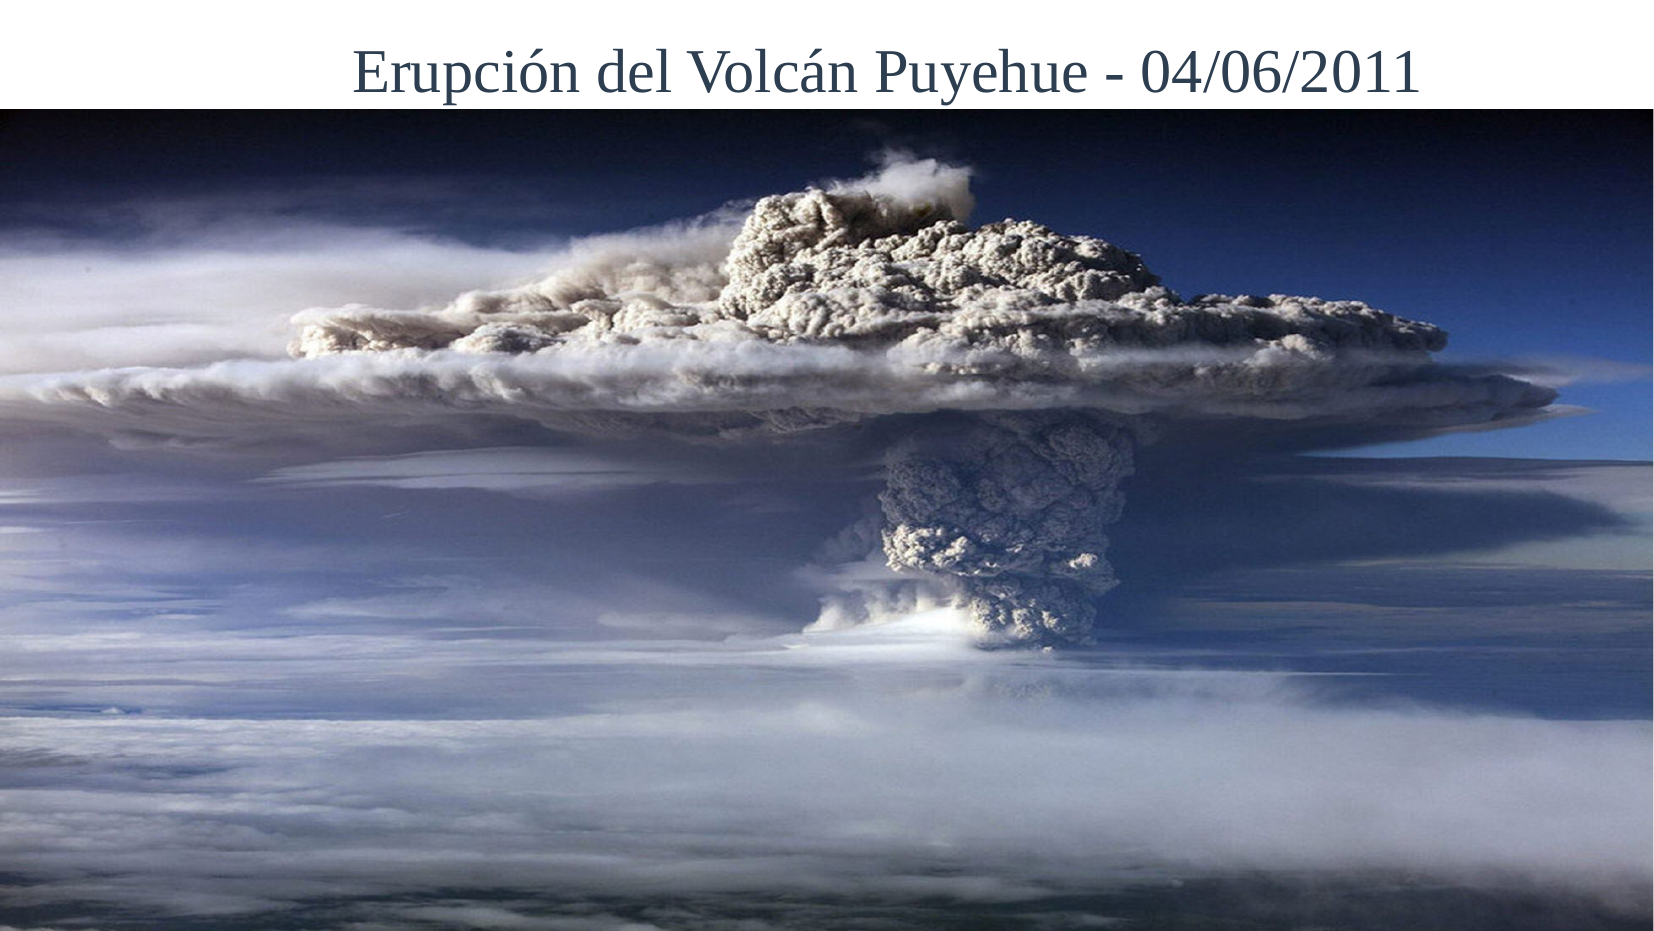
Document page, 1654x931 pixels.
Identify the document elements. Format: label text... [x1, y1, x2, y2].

text_box Erupción del Volcán Puyehue - 04/06/2011 [337, 0, 1445, 109]
picture [0, 109, 1654, 931]
